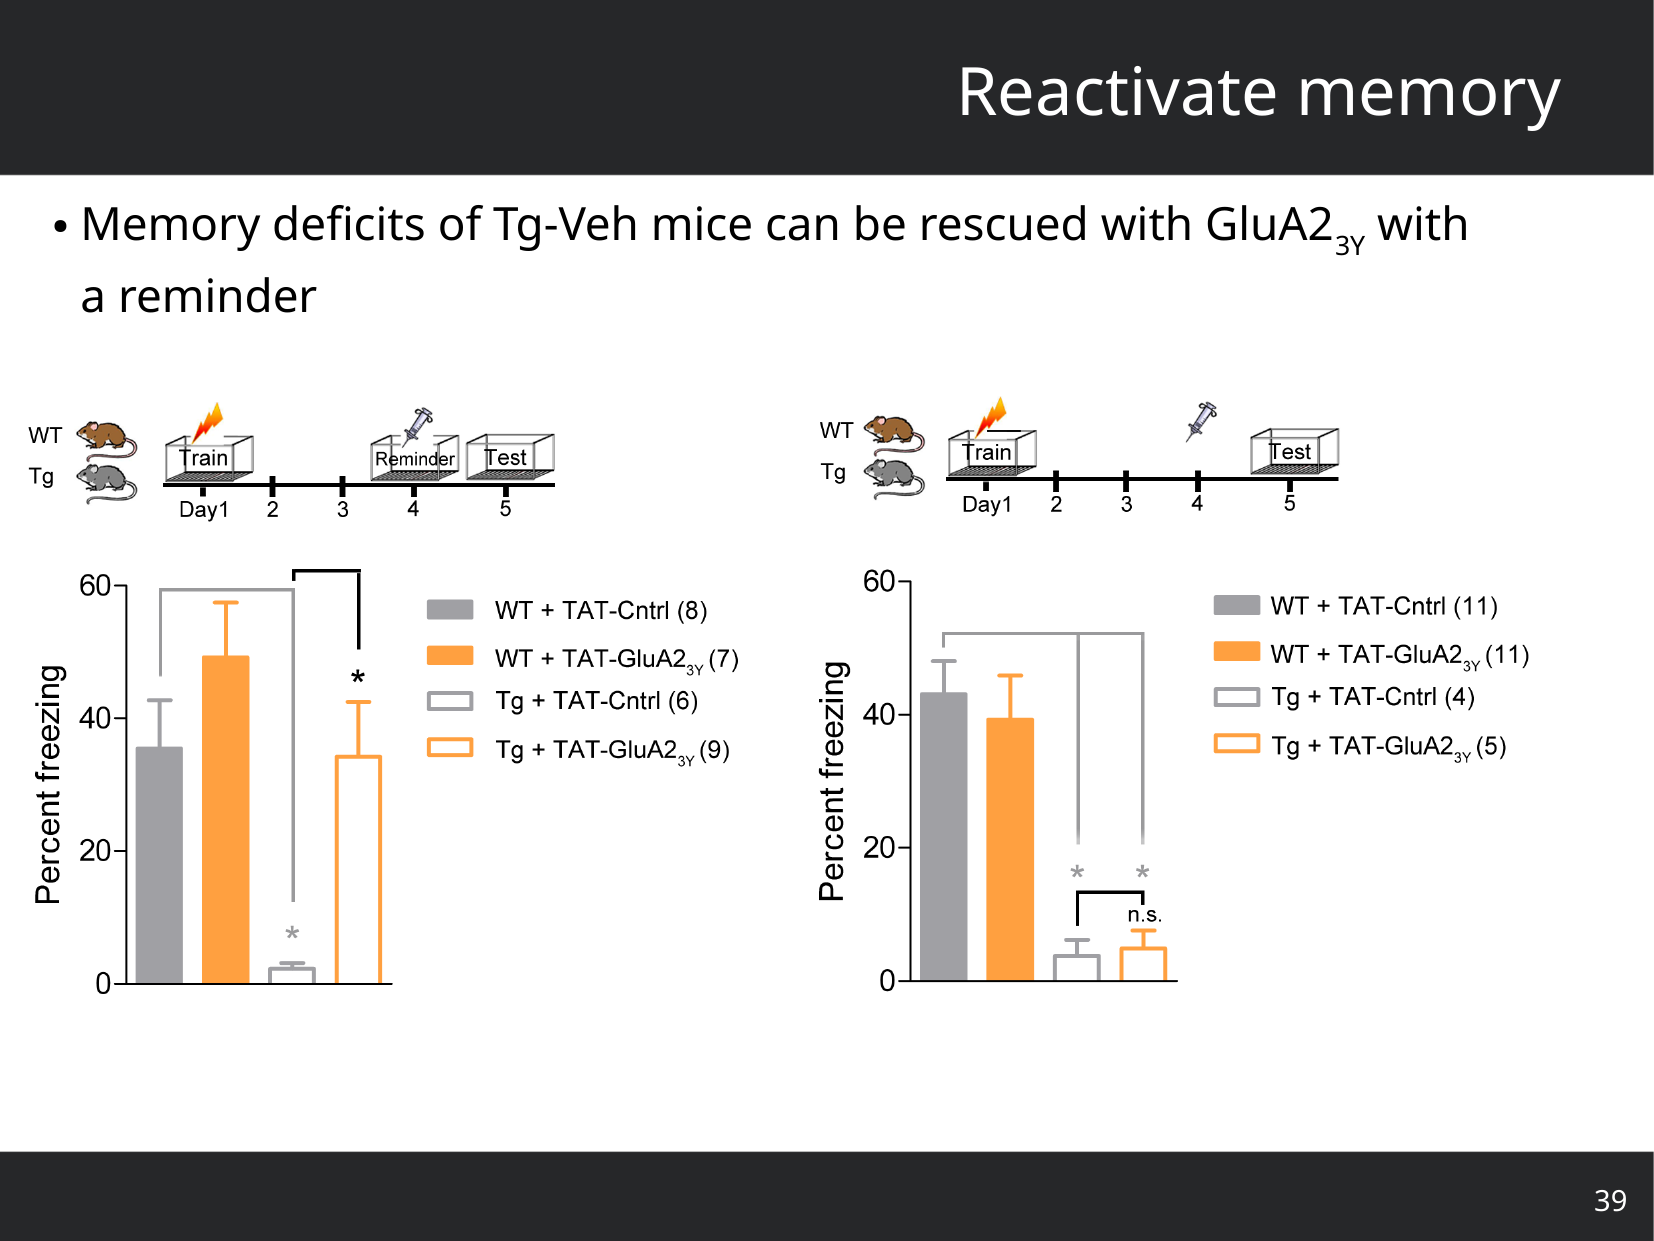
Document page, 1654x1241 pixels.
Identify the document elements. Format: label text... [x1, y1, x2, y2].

text_box Reactivate memory [88, 36, 1577, 134]
text_box Memory deficits of Tg-Veh mice can be rescued with GluA23Y with a reminder [37, 183, 1654, 617]
picture [0, 0, 1654, 1241]
